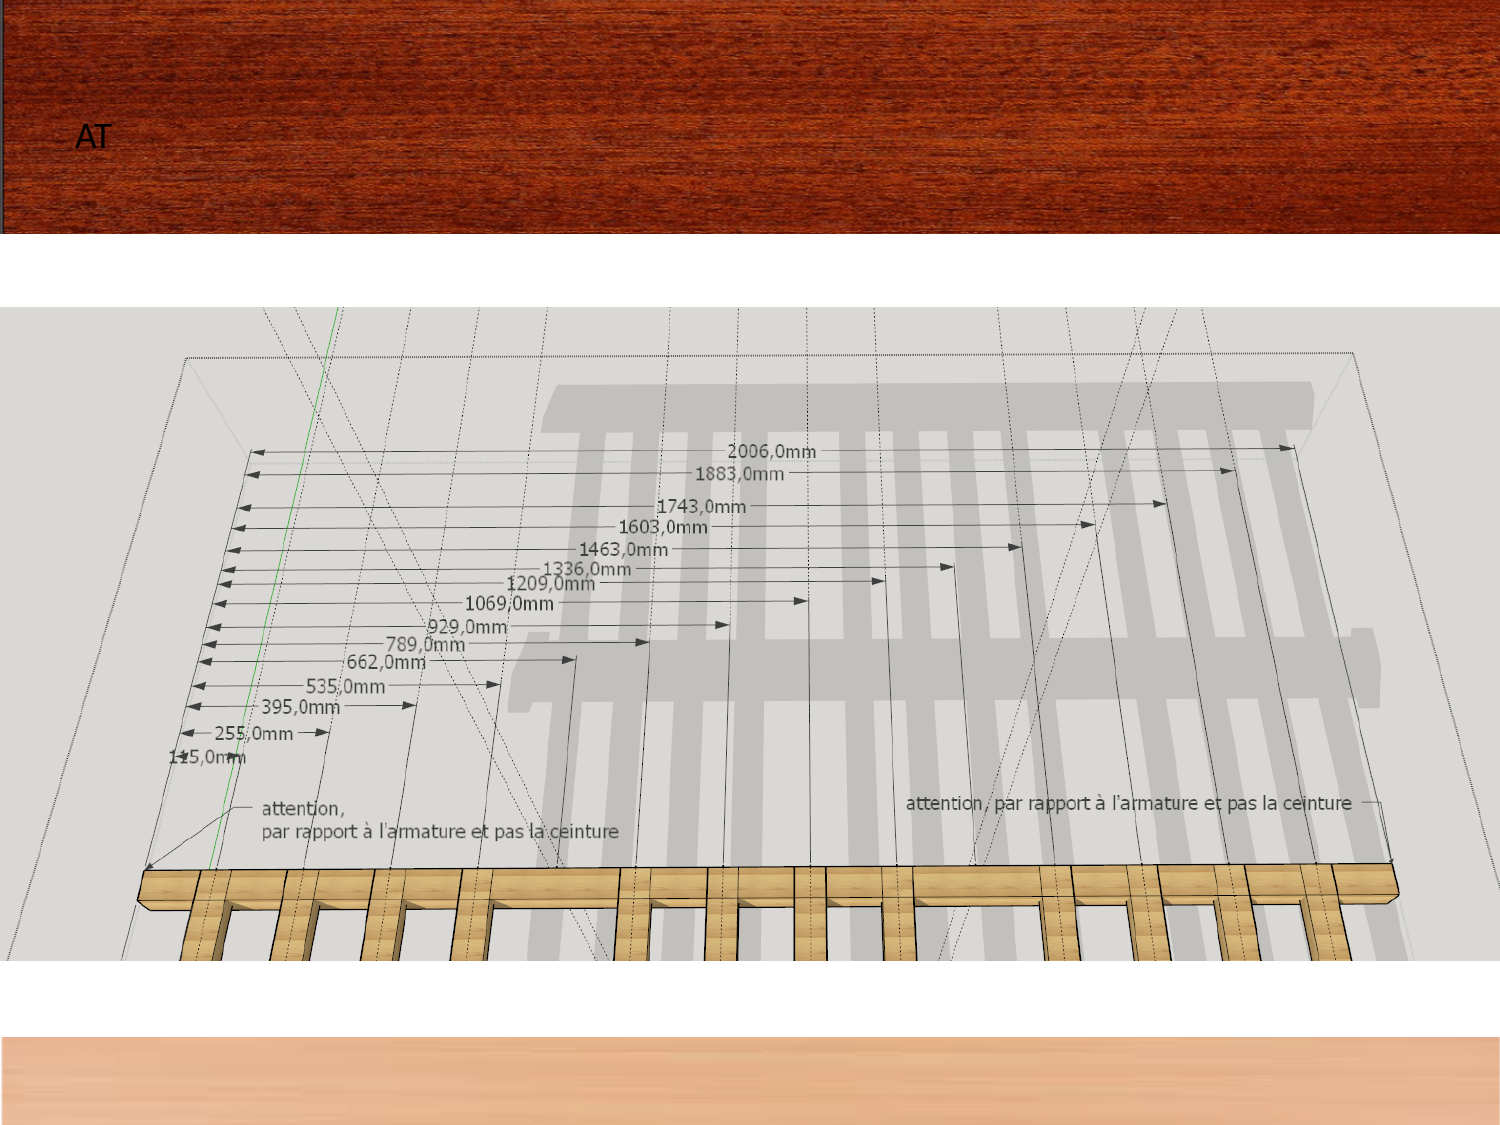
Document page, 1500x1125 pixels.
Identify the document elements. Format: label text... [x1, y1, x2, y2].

title AT [75, 45, 1425, 233]
picture [0, 0, 1500, 234]
picture [3, 1037, 1499, 1125]
picture [0, 307, 1500, 961]
